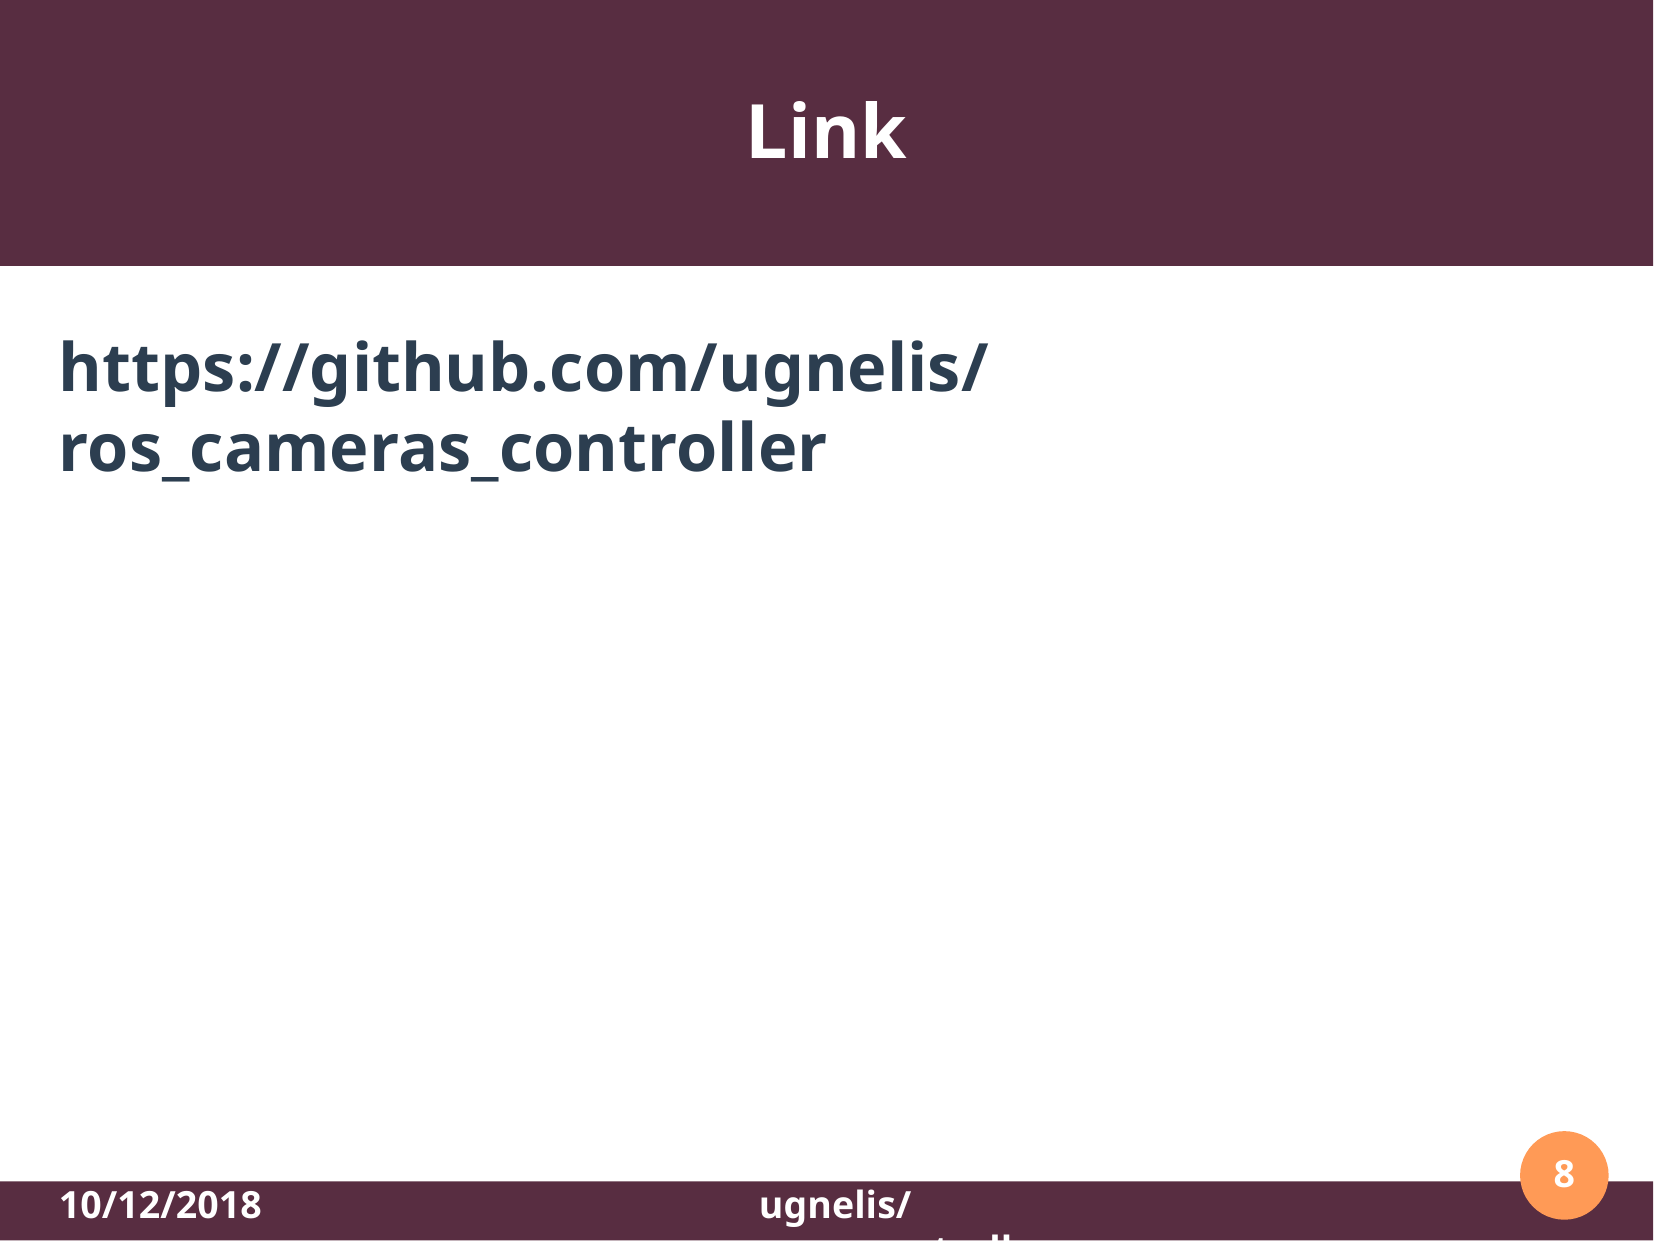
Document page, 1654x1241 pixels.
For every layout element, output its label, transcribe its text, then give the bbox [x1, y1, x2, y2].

slide_number 10/12/2018 [58, 1181, 532, 1241]
footer ugnelis/ros_cameras_controller [560, 1181, 1111, 1241]
slide_number <number> [1505, 1116, 1624, 1235]
list https://github.com/ugnelis/ros_cameras_controller [58, 324, 1594, 1152]
title Link [58, 49, 1594, 207]
